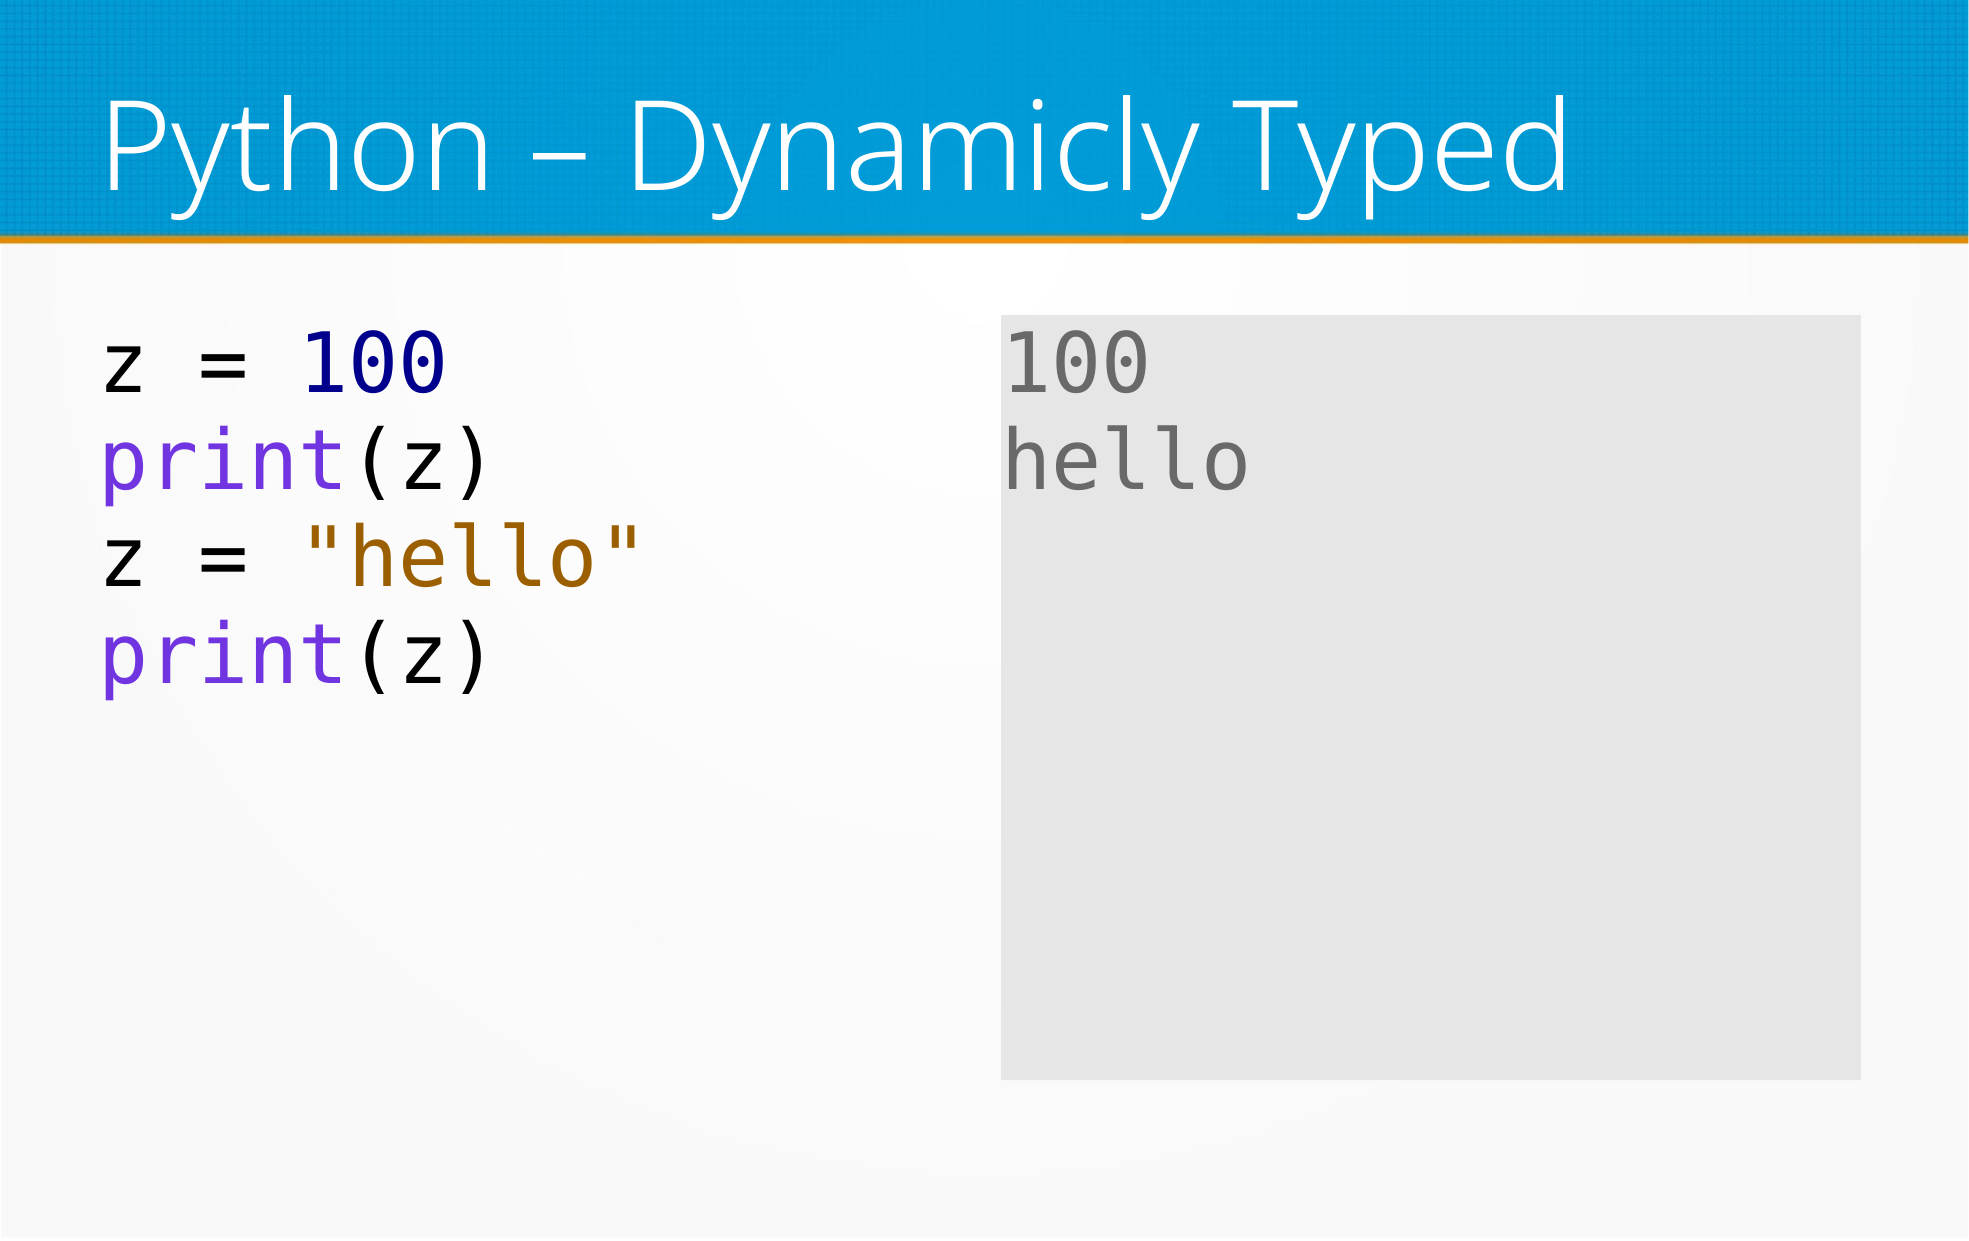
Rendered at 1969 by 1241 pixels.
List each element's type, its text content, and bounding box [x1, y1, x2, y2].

title Python – Dynamicly Typed [98, 19, 1870, 227]
list 100 hello [1001, 315, 1861, 1081]
picture [0, 233, 1969, 1241]
list z = 100 print(z) z = "hello" print(z) [98, 315, 958, 1081]
